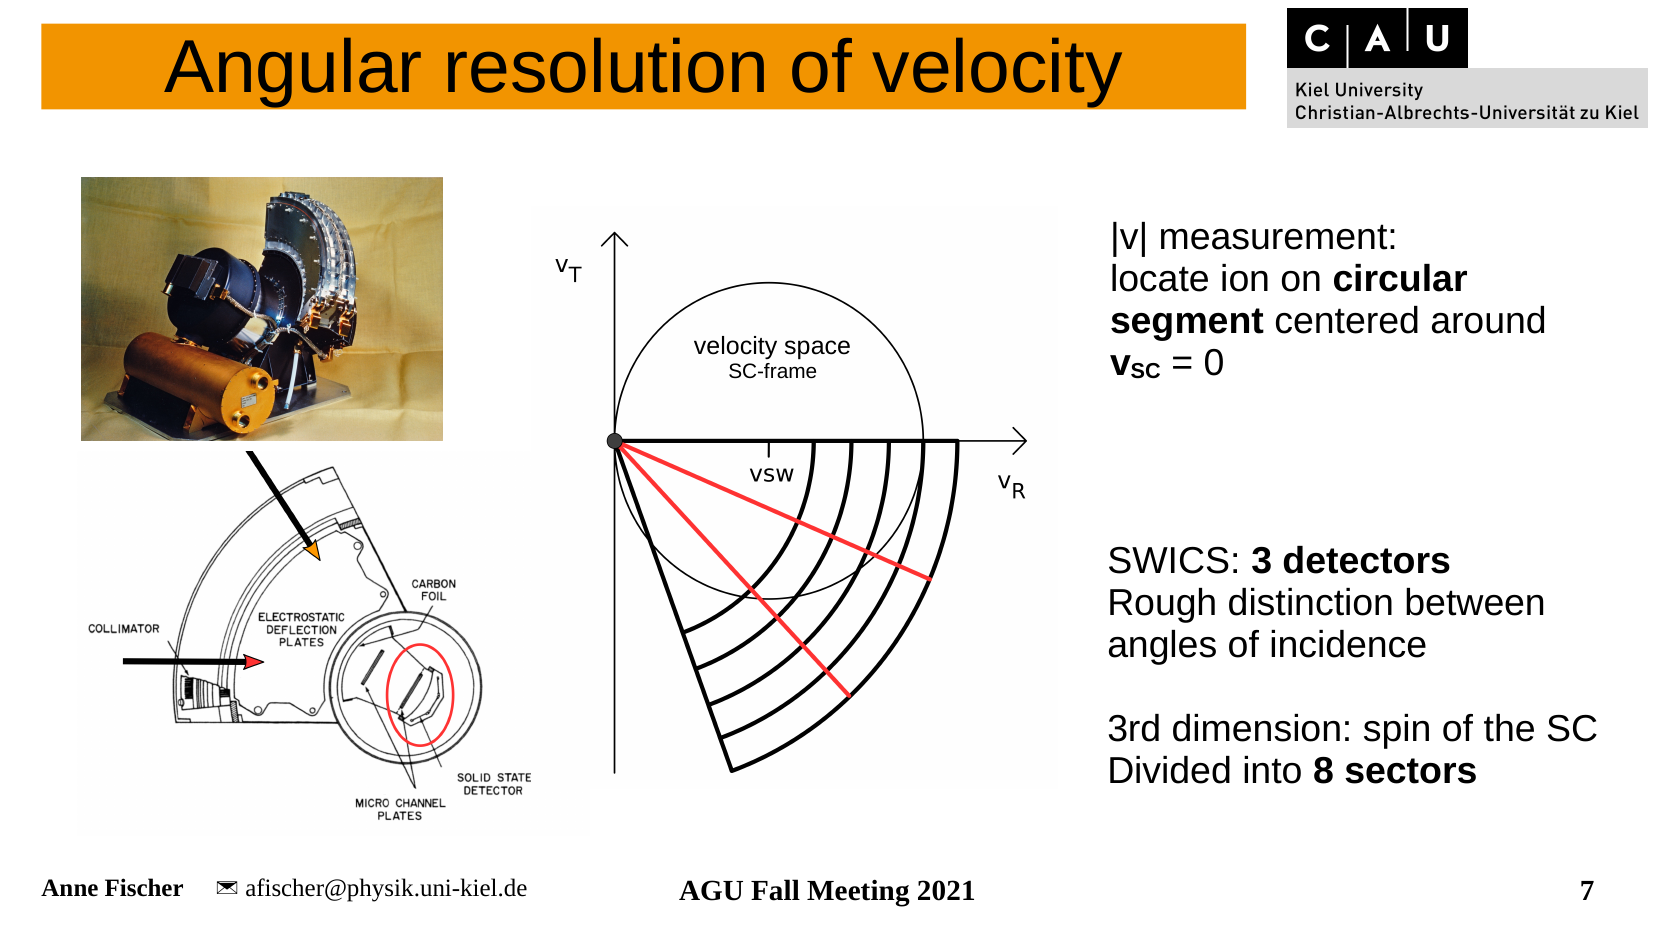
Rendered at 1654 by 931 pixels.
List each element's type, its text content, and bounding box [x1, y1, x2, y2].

list [41, 147, 1625, 845]
picture [77, 206, 1058, 836]
text_box SWICS: 3 detectors Rough distinction between angles of incidence 3rd dimension: spin of the SC Divided into 8 sectors [1092, 532, 1622, 800]
picture [81, 177, 443, 441]
text_box |v| measurement: locate ion on circular segment centered around vSC = 0 [1095, 208, 1565, 445]
text_box velocity space SC-frame [679, 324, 867, 391]
title Angular resolution of velocity [41, 23, 1247, 110]
picture [1287, 8, 1648, 128]
